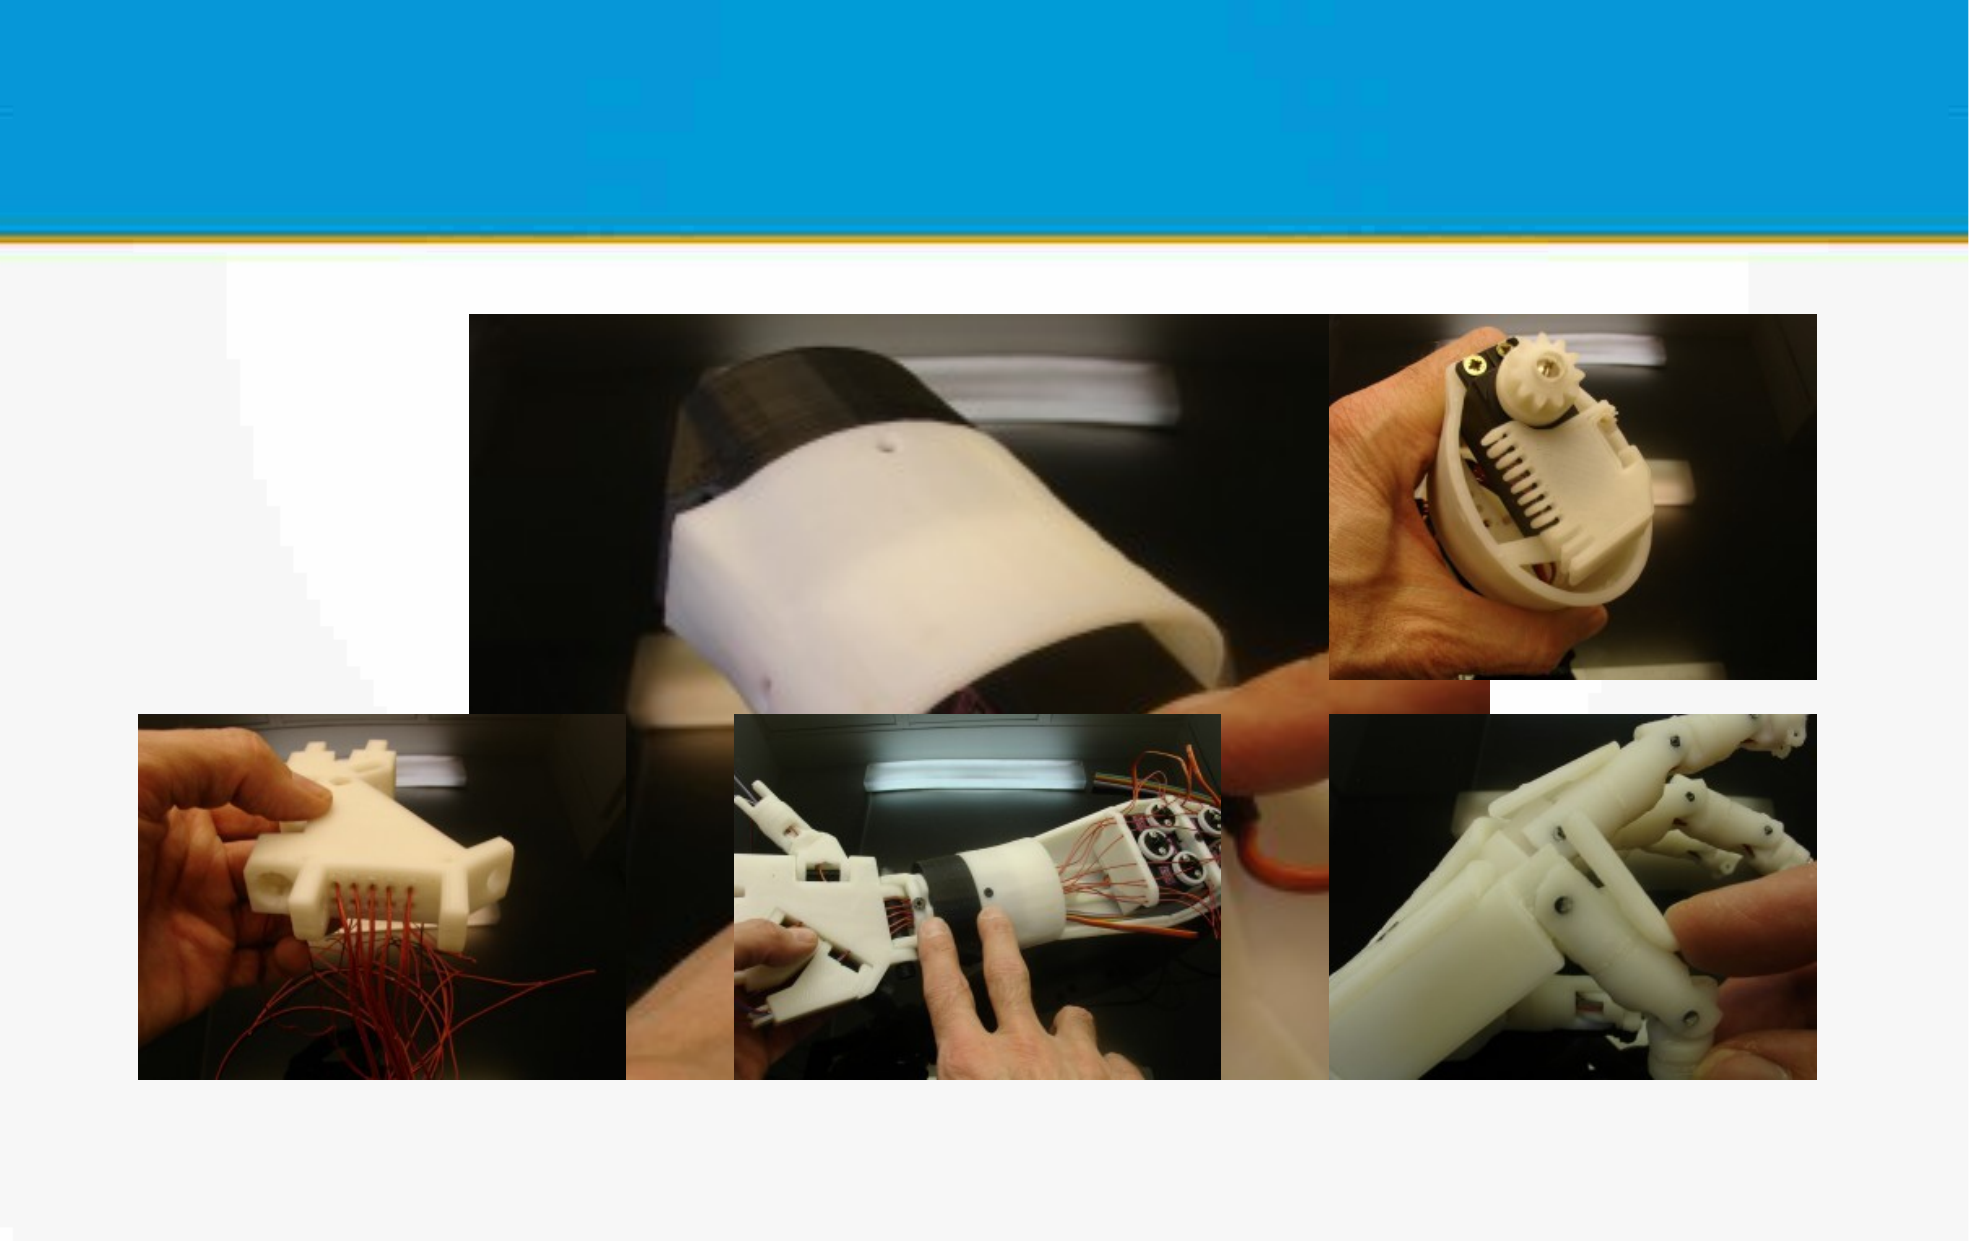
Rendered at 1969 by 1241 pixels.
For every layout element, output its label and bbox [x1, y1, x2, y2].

picture [0, 232, 1969, 1241]
